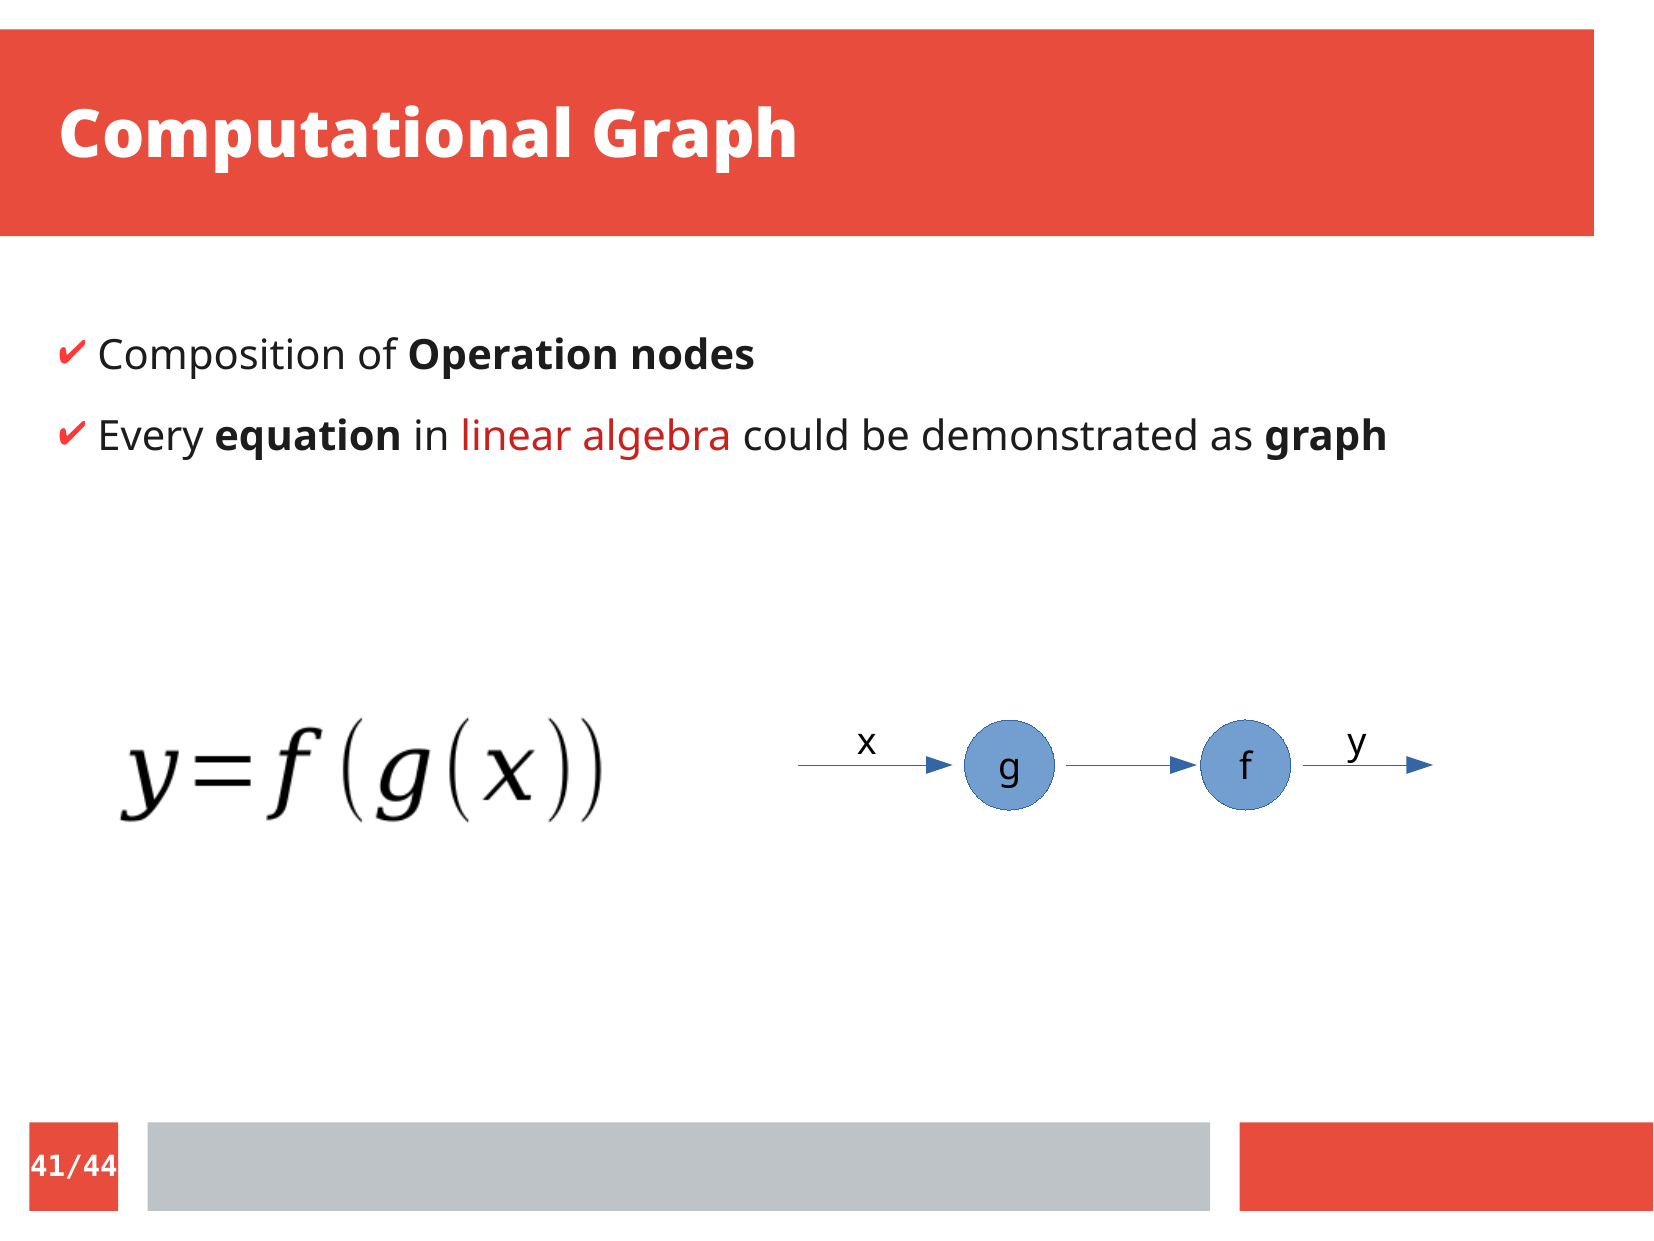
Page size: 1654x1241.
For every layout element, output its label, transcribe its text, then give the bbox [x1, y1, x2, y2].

text_box x [716, 707, 1018, 766]
list Composition of Operation nodes Every equation in linear algebra could be demonstrated as graph [58, 324, 1565, 1093]
title Computational Graph [58, 90, 1594, 178]
text_box y [1206, 707, 1508, 766]
picture [35, 639, 672, 927]
text_box g [964, 720, 1055, 811]
text_box f [1200, 743, 1291, 811]
text_box g [1003, 766, 1015, 777]
